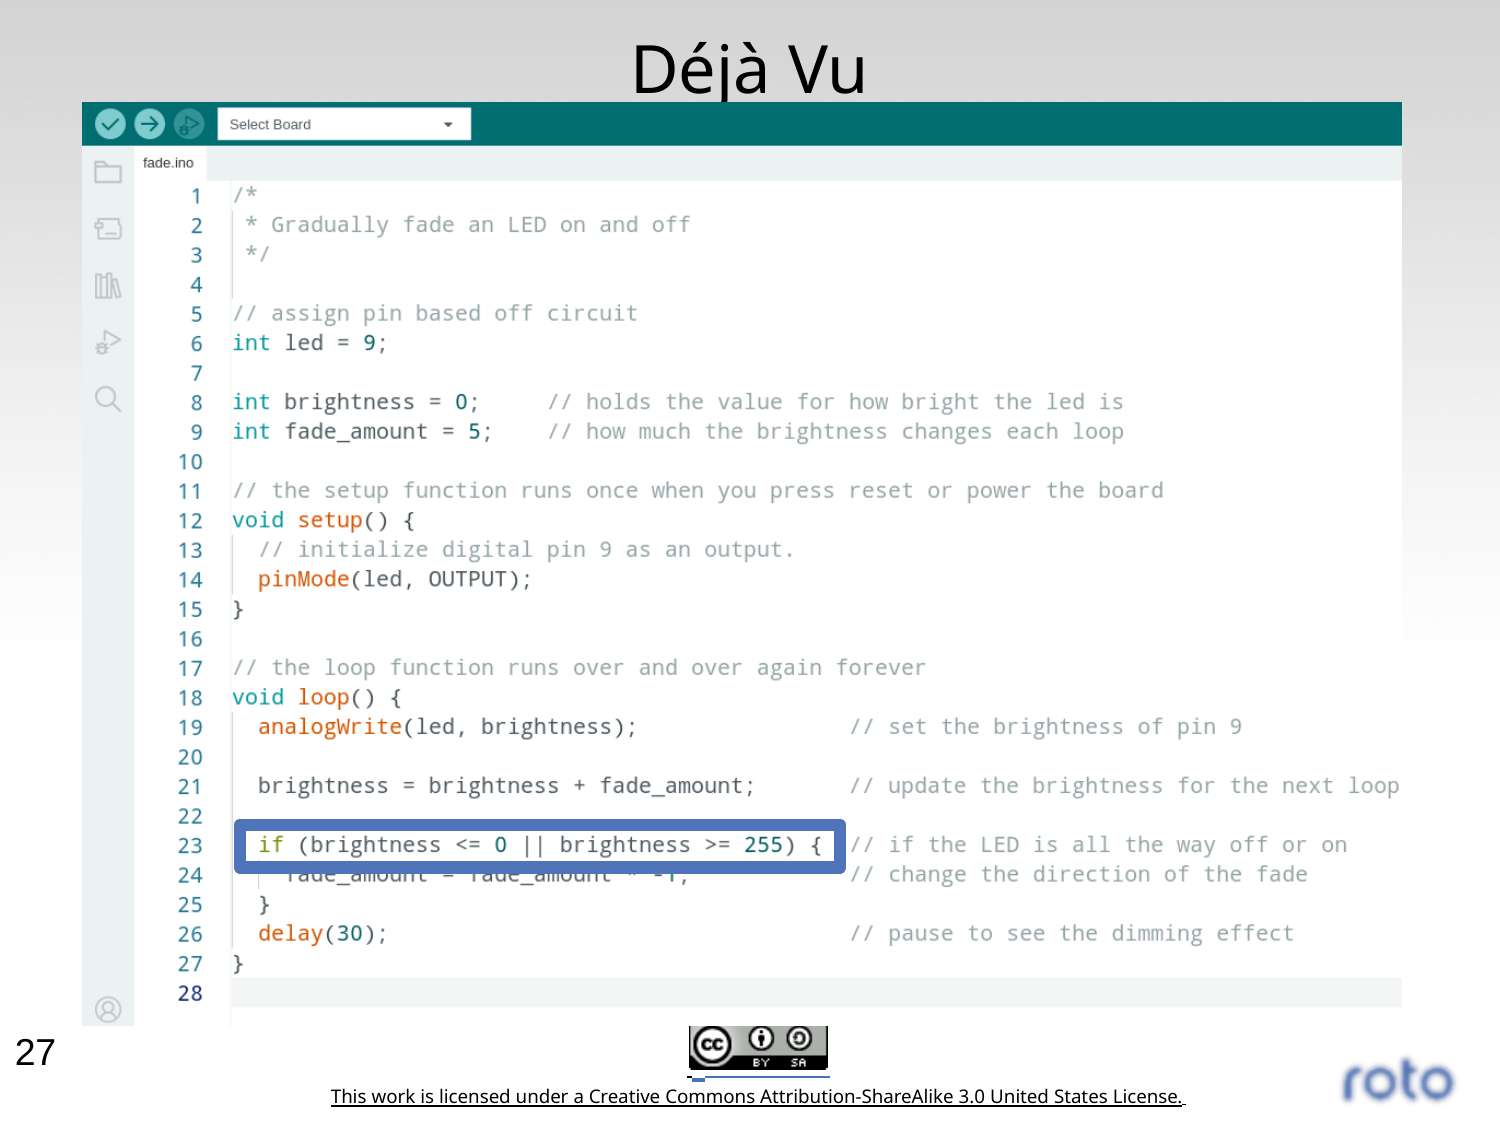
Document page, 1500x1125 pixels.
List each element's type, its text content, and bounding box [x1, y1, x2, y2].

picture [0, 0, 1500, 1125]
title Déjà Vu [112, 0, 1388, 102]
